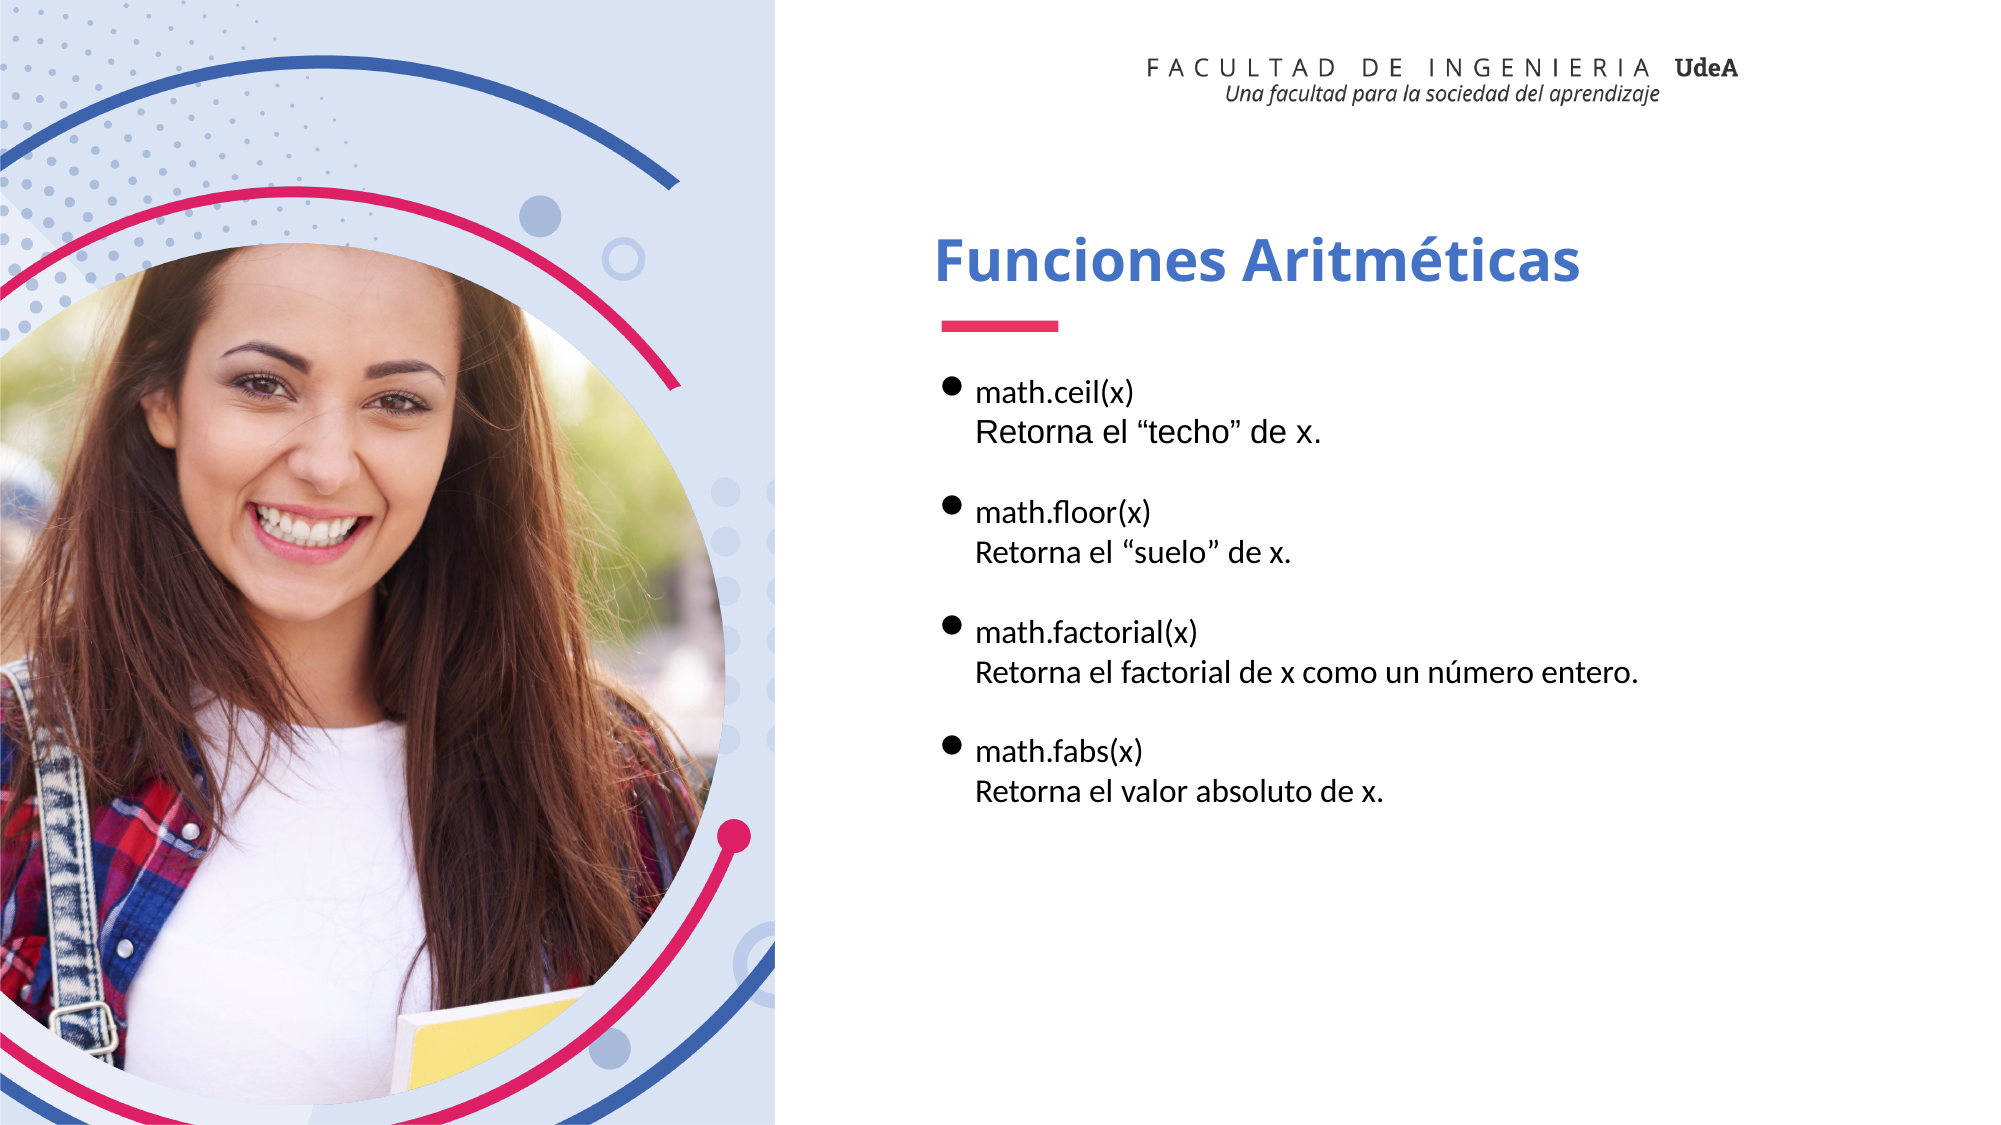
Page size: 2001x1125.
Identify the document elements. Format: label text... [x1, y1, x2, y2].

text_box Funciones Aritméticas [918, 206, 1815, 318]
picture [1148, 57, 1738, 106]
text_box math.ceil(x) Retorna el “techo” de x. math.floor(x) Retorna el “suelo” de x. math.factorial(x) Retorna el factorial de x como un número entero. math.fabs(x) Retorna el valor absoluto de x. [924, 362, 1901, 817]
picture [0, 0, 775, 1125]
